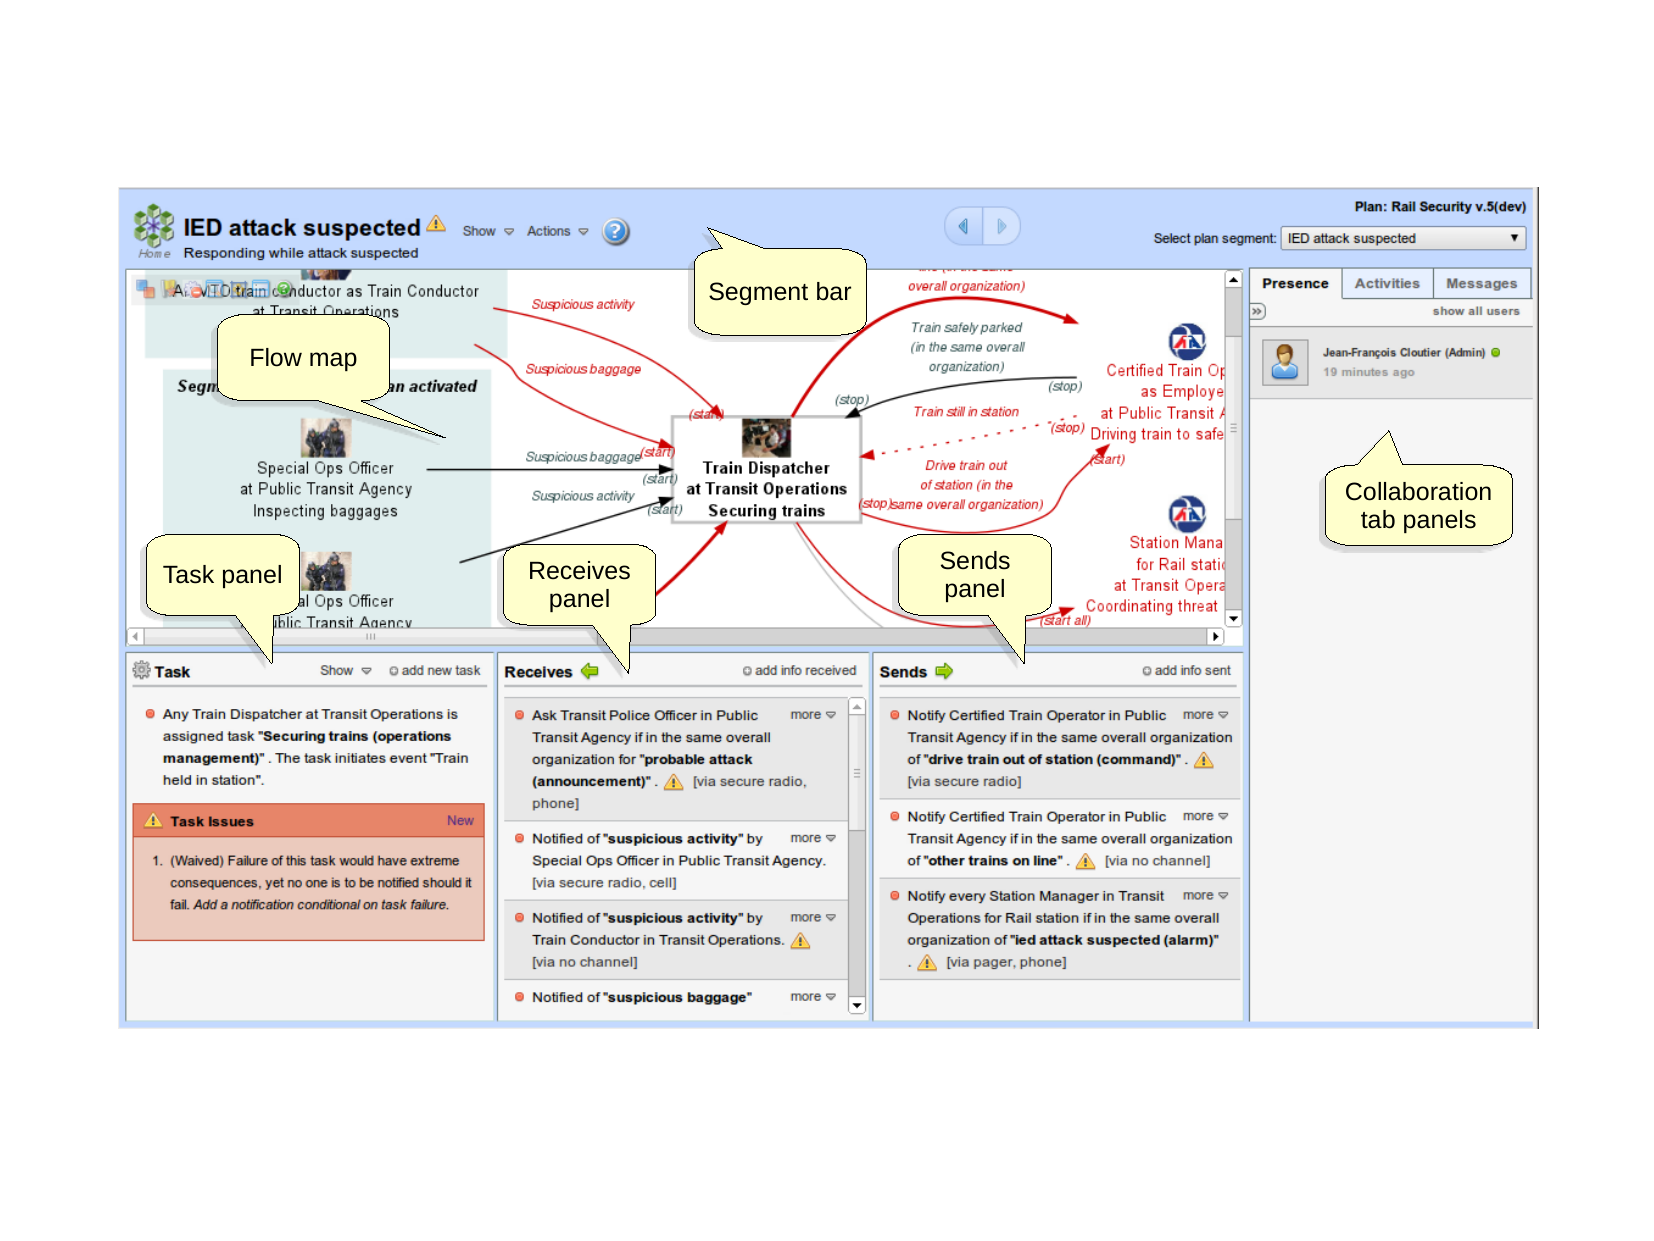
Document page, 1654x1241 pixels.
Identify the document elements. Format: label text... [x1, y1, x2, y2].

text_box Receives panel [503, 544, 656, 674]
text_box Flow map [217, 314, 446, 438]
text_box Sends panel [898, 534, 1052, 664]
text_box Segment bar [694, 227, 867, 336]
picture [118, 187, 1539, 1029]
text_box Collaboration tab panels [1325, 430, 1513, 546]
text_box Task panel [146, 534, 300, 664]
